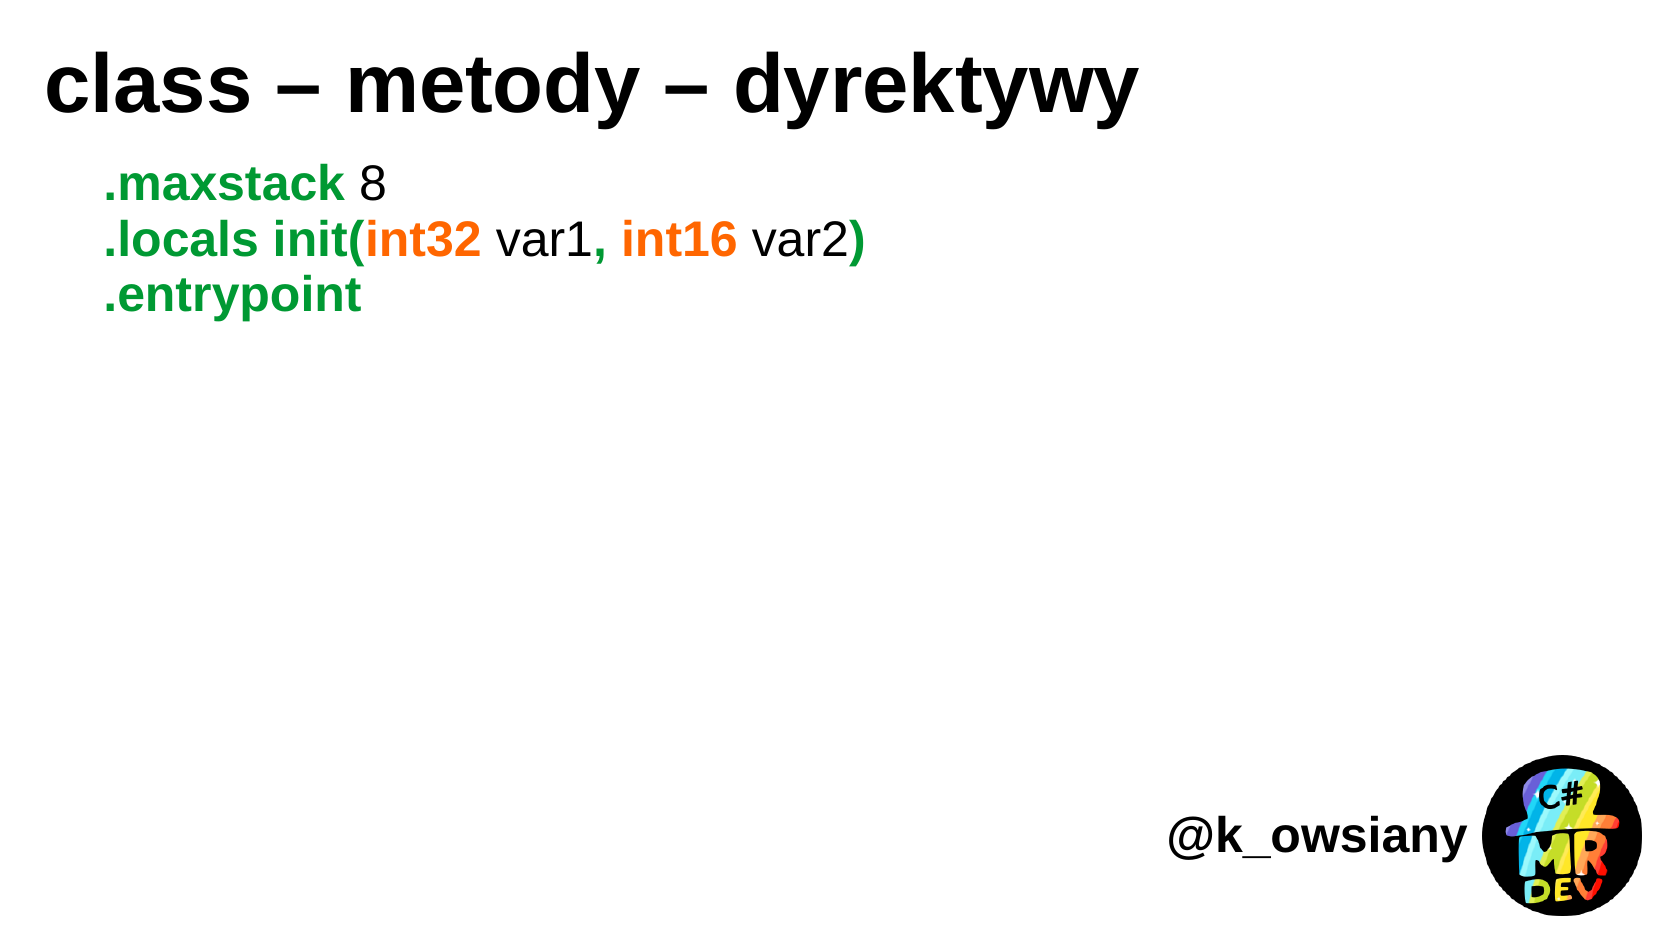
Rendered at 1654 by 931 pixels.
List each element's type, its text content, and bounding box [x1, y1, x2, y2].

text_box .maxstack 8 .locals init(int32 var1, int16 var2) .entrypoint [88, 147, 1207, 860]
picture [1482, 755, 1642, 916]
text_box class – metody – dyrektywy [29, 29, 1633, 138]
